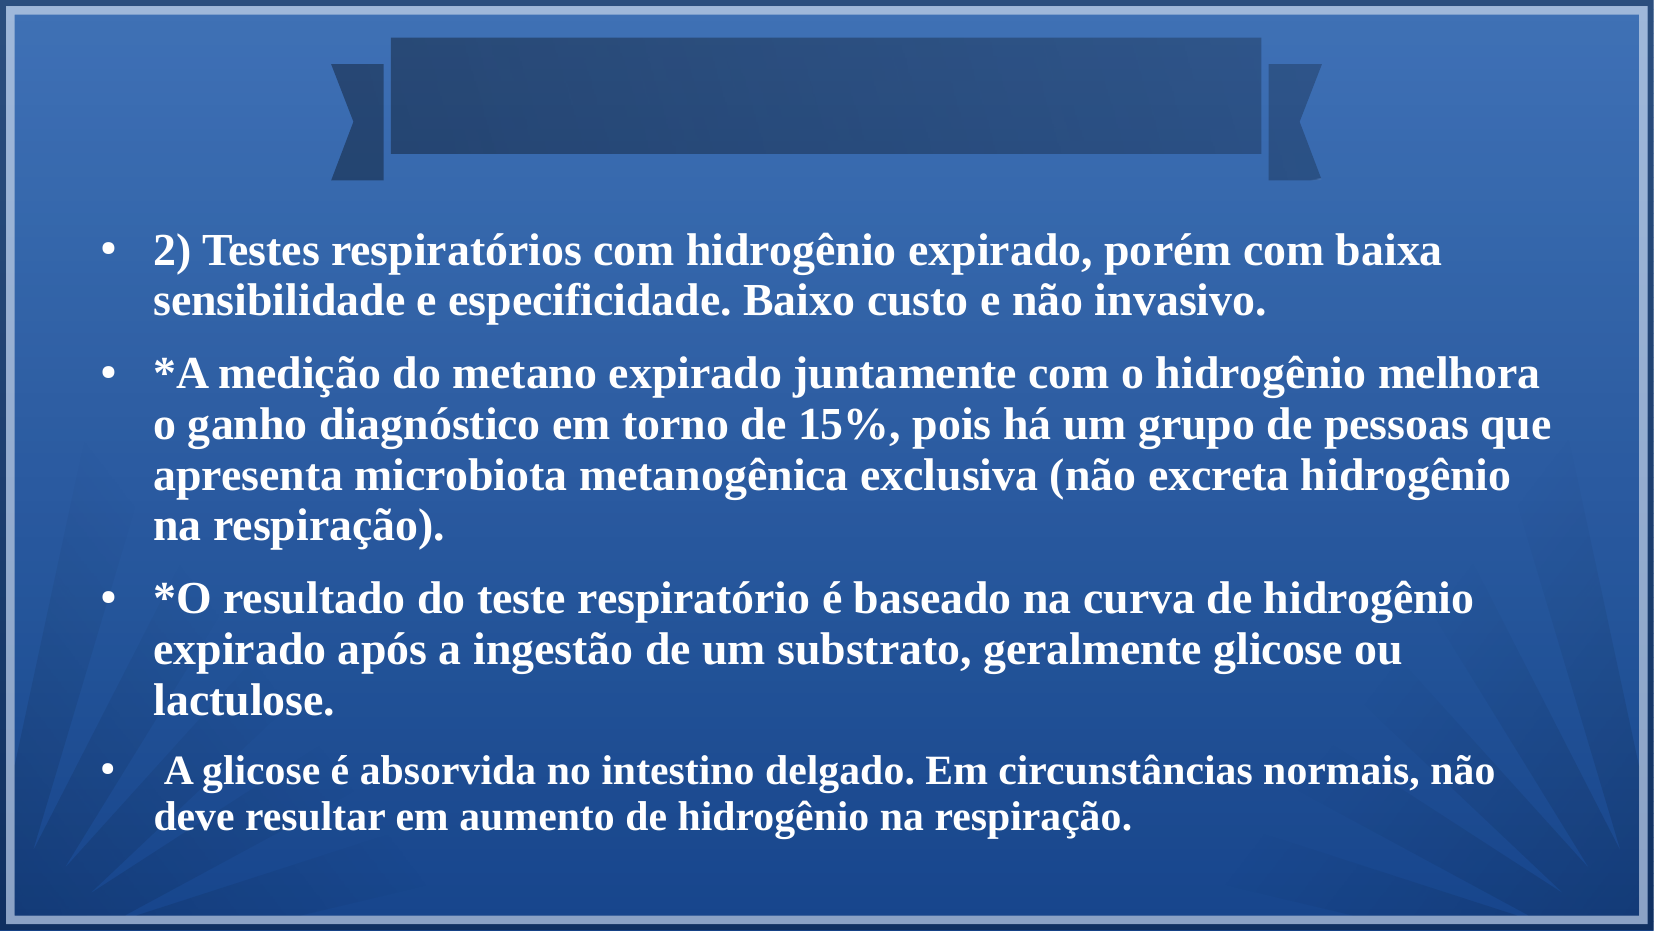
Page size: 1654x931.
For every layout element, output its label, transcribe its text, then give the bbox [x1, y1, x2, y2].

list 2) Testes respiratórios com hidrogênio expirado, porém com baixa sensibilidade e especificidade. Baixo custo e não invasivo. *A medição do metano expirado juntamente com o hidrogênio melhora o ganho diagnóstico em torno de 15%, pois há um grupo de pessoas que apresenta microbiota metanogênica exclusiva (não excreta hidrogênio na respiração). *O resultado do teste respiratório é baseado na curva de hidrogênio expirado após a ingestão de um substrato, geralmente glicose ou lactulose. A glicose é absorvida no intestino delgado. Em circunstâncias normais, não deve resultar em aumento de hidrogênio na respiração. [82, 224, 1571, 848]
